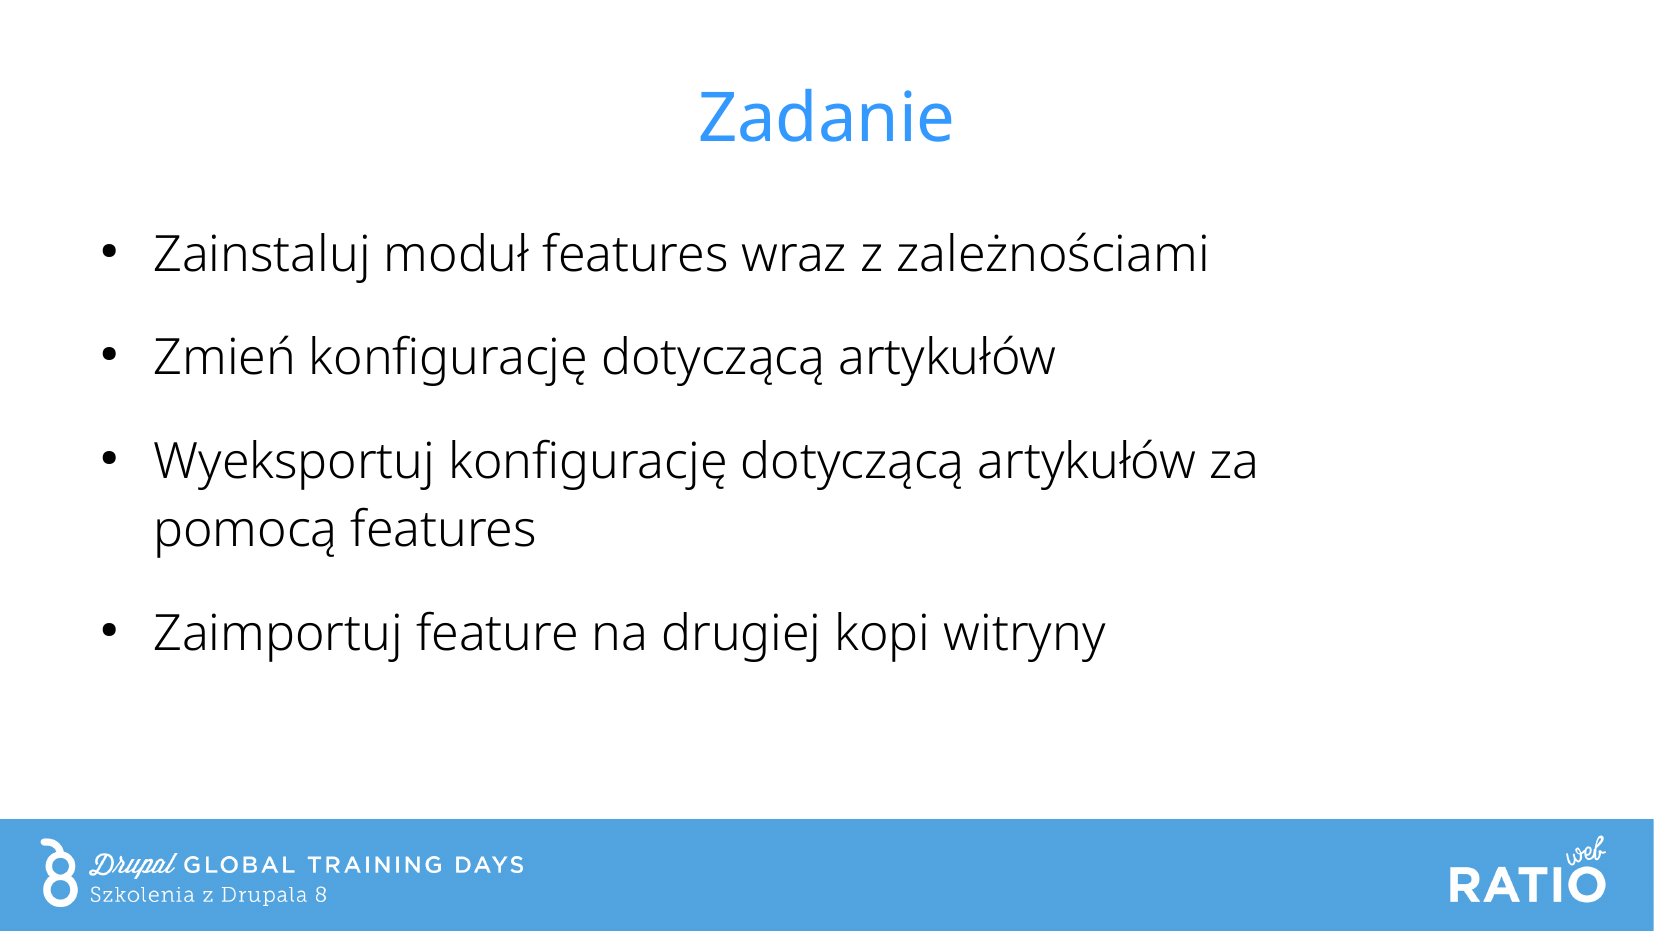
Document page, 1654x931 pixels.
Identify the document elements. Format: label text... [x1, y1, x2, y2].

picture [0, 0, 1654, 931]
list Zainstaluj moduł features wraz z zależnościami Zmień konfigurację dotyczącą artykułów Wyeksportuj konfigurację dotyczącą artykułów za pomocą features Zaimportuj feature na drugiej kopi witryny [82, 217, 1571, 758]
title Zadanie [82, 37, 1571, 193]
